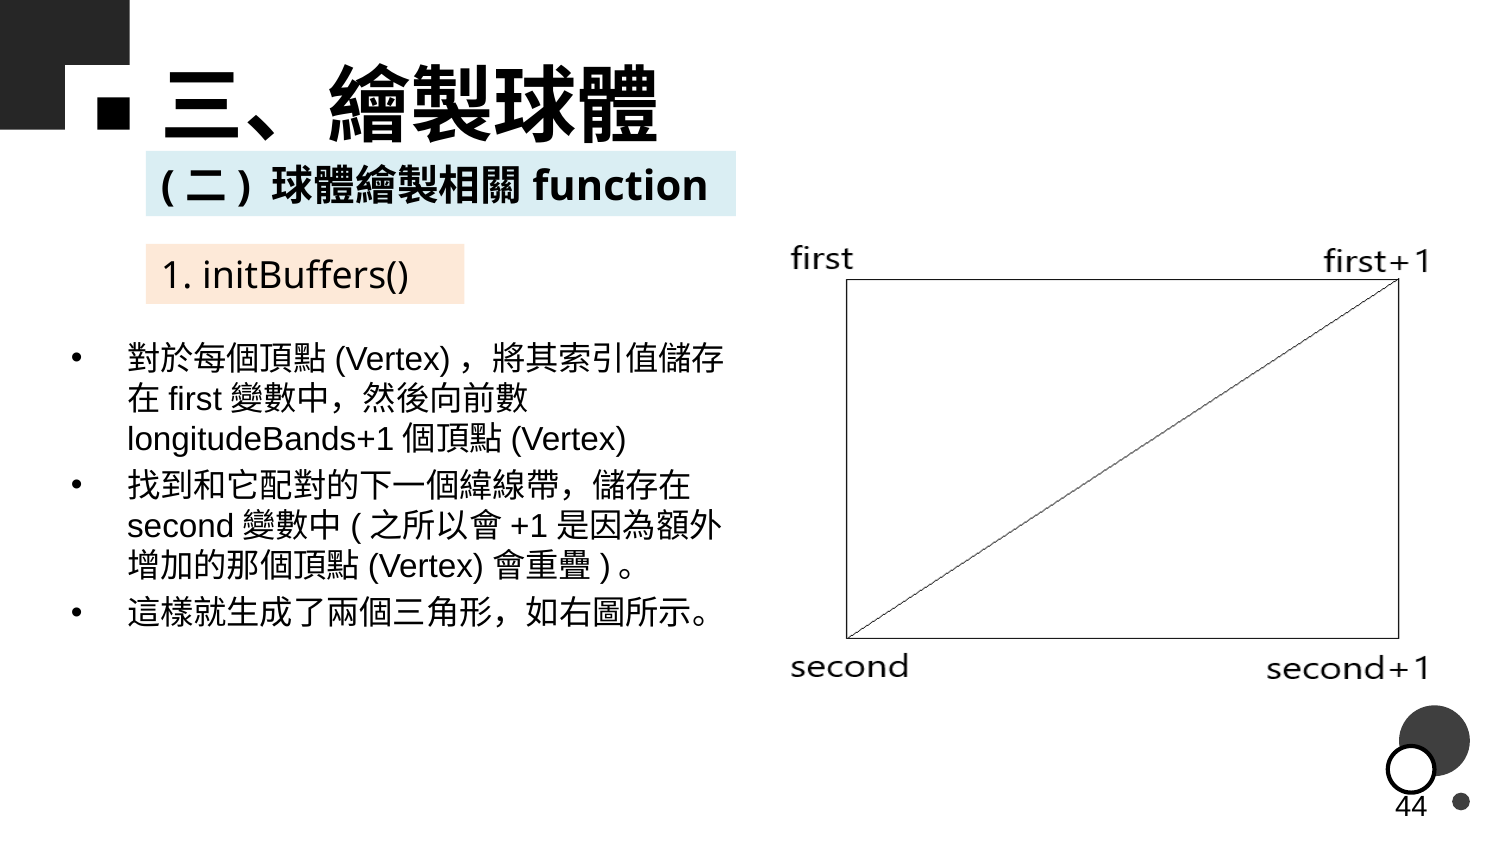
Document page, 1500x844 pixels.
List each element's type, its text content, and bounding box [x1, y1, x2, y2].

text_box [97, 97, 130, 130]
list 對於每個頂點(Vertex)，將其索引值儲存在first變數中，然後向前數longitudeBands+1個頂點(Vertex) 找到和它配對的下一個緯線帶，儲存在second變數中(之所以會+1是因為額外增加的那個頂點(Vertex)會重疊)。 這樣就生成了兩個三角形，如右圖所示。 [37, 329, 743, 811]
slide_number <number> [1092, 782, 1443, 827]
picture [789, 243, 1435, 683]
text_box [1452, 792, 1470, 811]
text_box [1387, 705, 1470, 782]
text_box (二) 球體繪製相關function [145, 150, 736, 217]
text_box [0, 0, 130, 130]
text_box 1. initBuffers() [145, 243, 465, 304]
title 三、繪製球體 [145, 32, 1105, 173]
